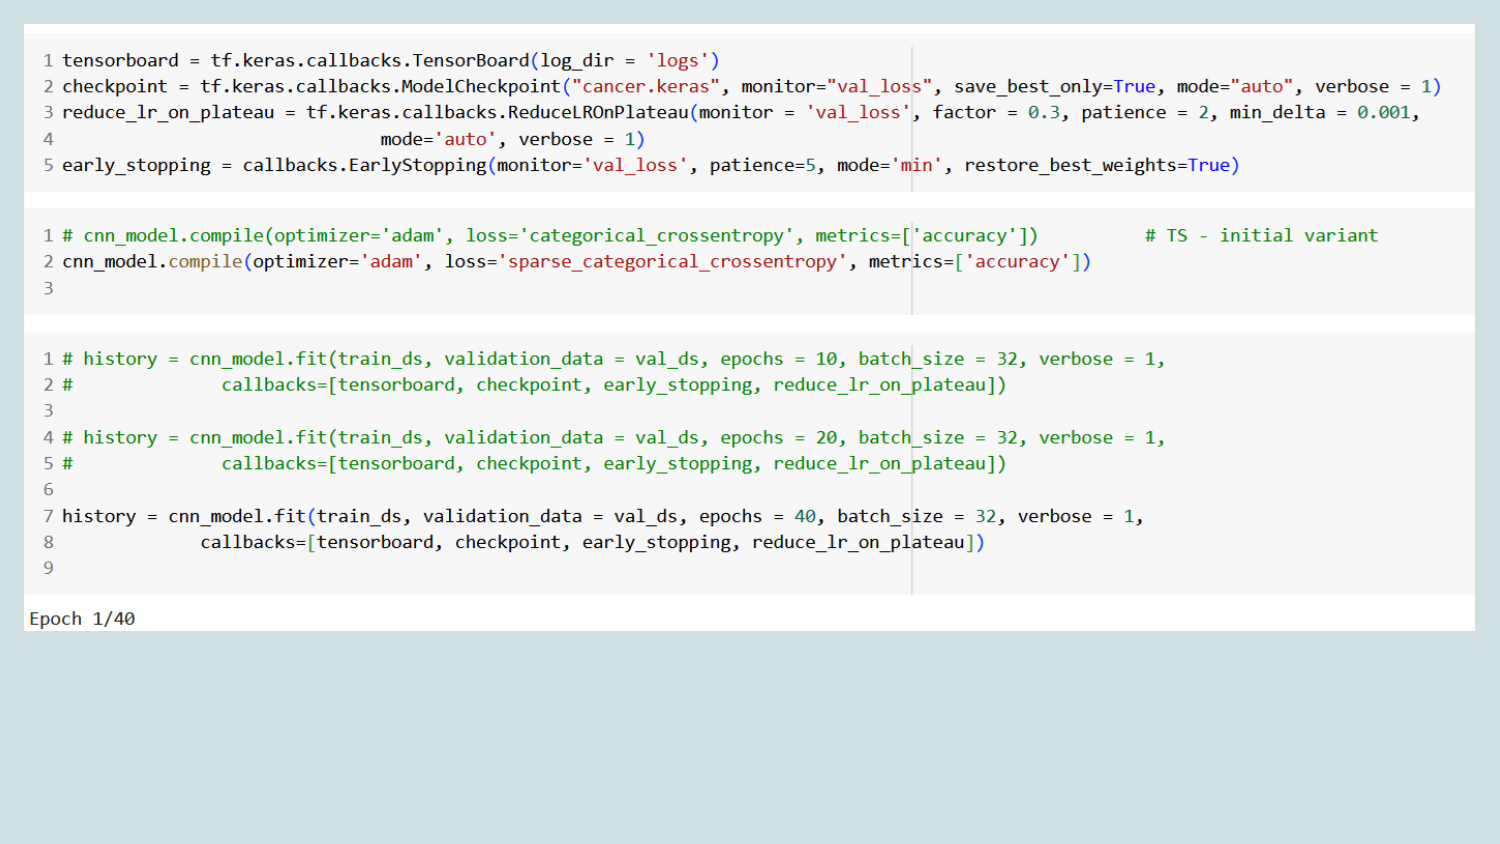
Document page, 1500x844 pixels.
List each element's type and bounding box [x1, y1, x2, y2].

picture [24, 24, 1475, 631]
